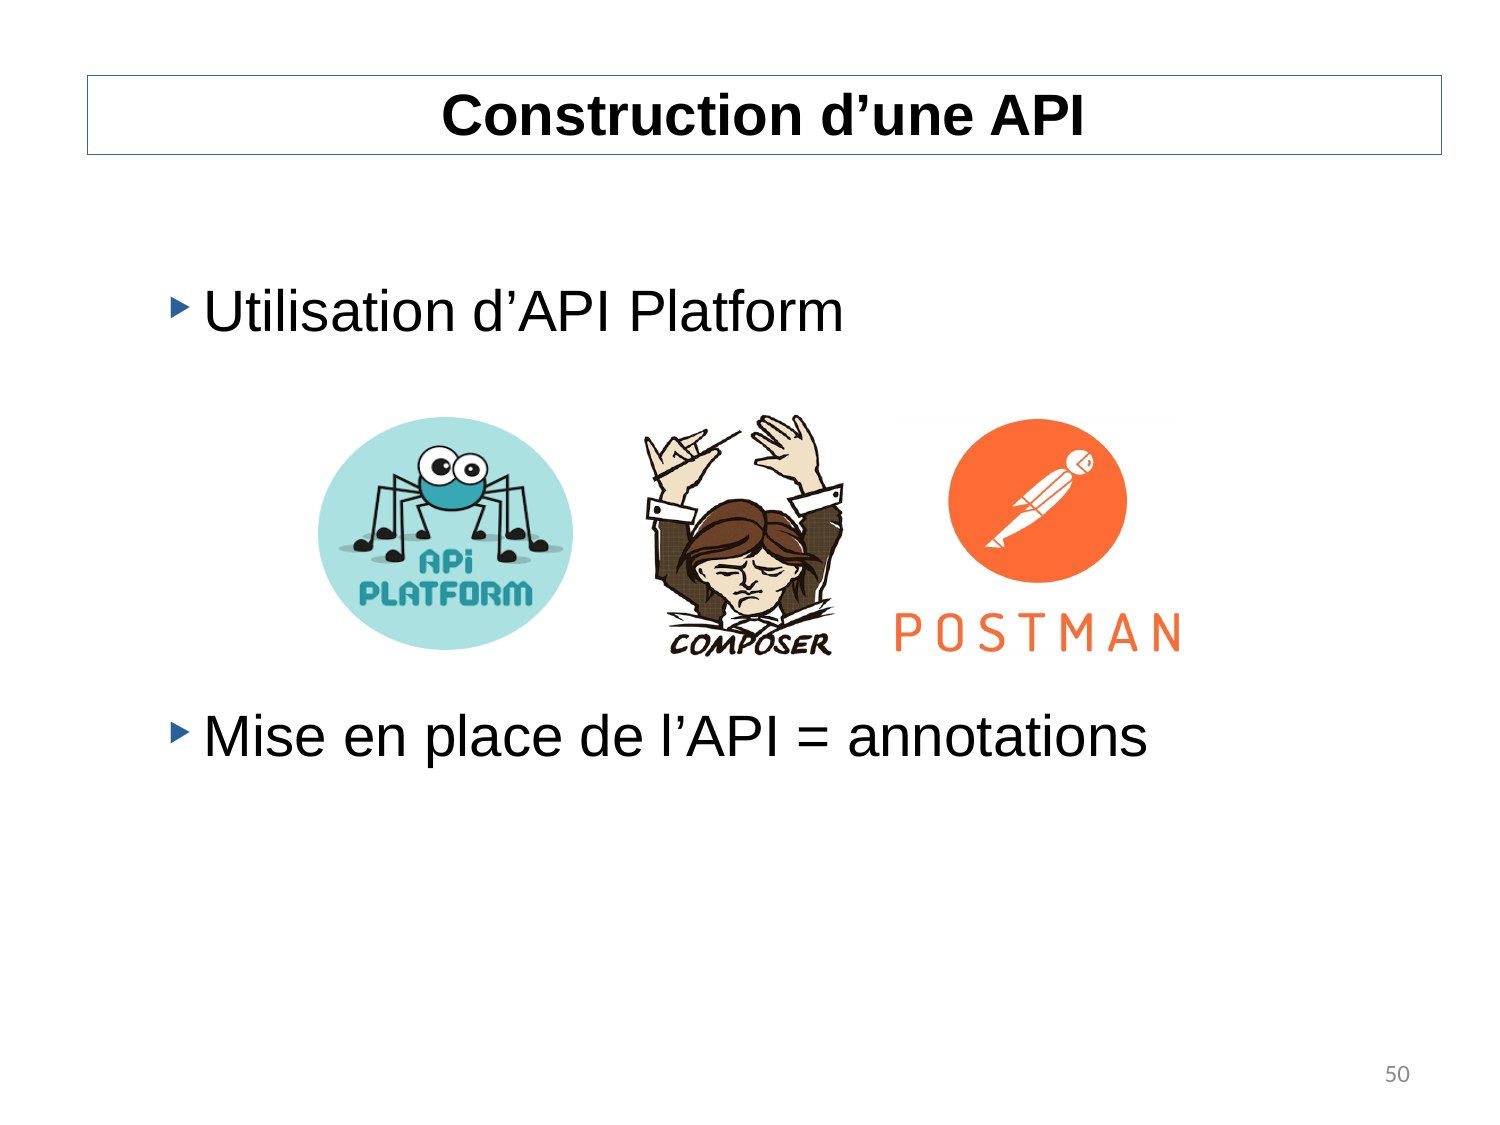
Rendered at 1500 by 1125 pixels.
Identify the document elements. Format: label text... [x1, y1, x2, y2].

picture [623, 401, 863, 662]
picture [896, 419, 1179, 652]
picture [318, 417, 573, 650]
text_box Construction d’une API [87, 75, 1442, 155]
text_box Utilisation d’API Platform [153, 271, 1382, 696]
text_box Mise en place de l’API = annotations [153, 696, 1382, 1125]
